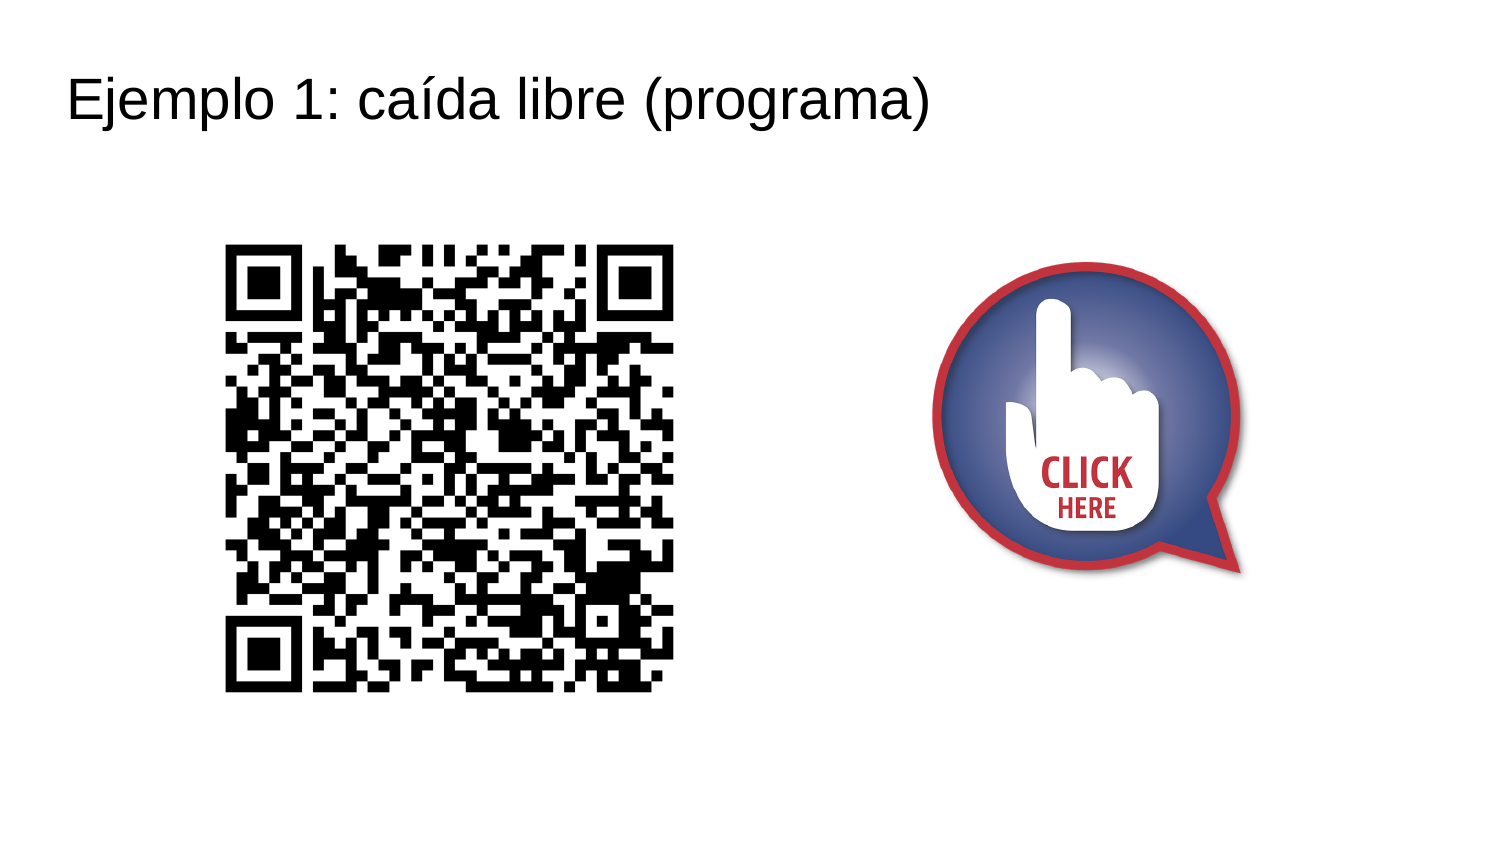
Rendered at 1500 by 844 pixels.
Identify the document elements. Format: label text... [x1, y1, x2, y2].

text_box Ejemplo 1: caída libre (programa) [51, 46, 1449, 141]
picture [182, 201, 717, 736]
picture [923, 257, 1265, 587]
